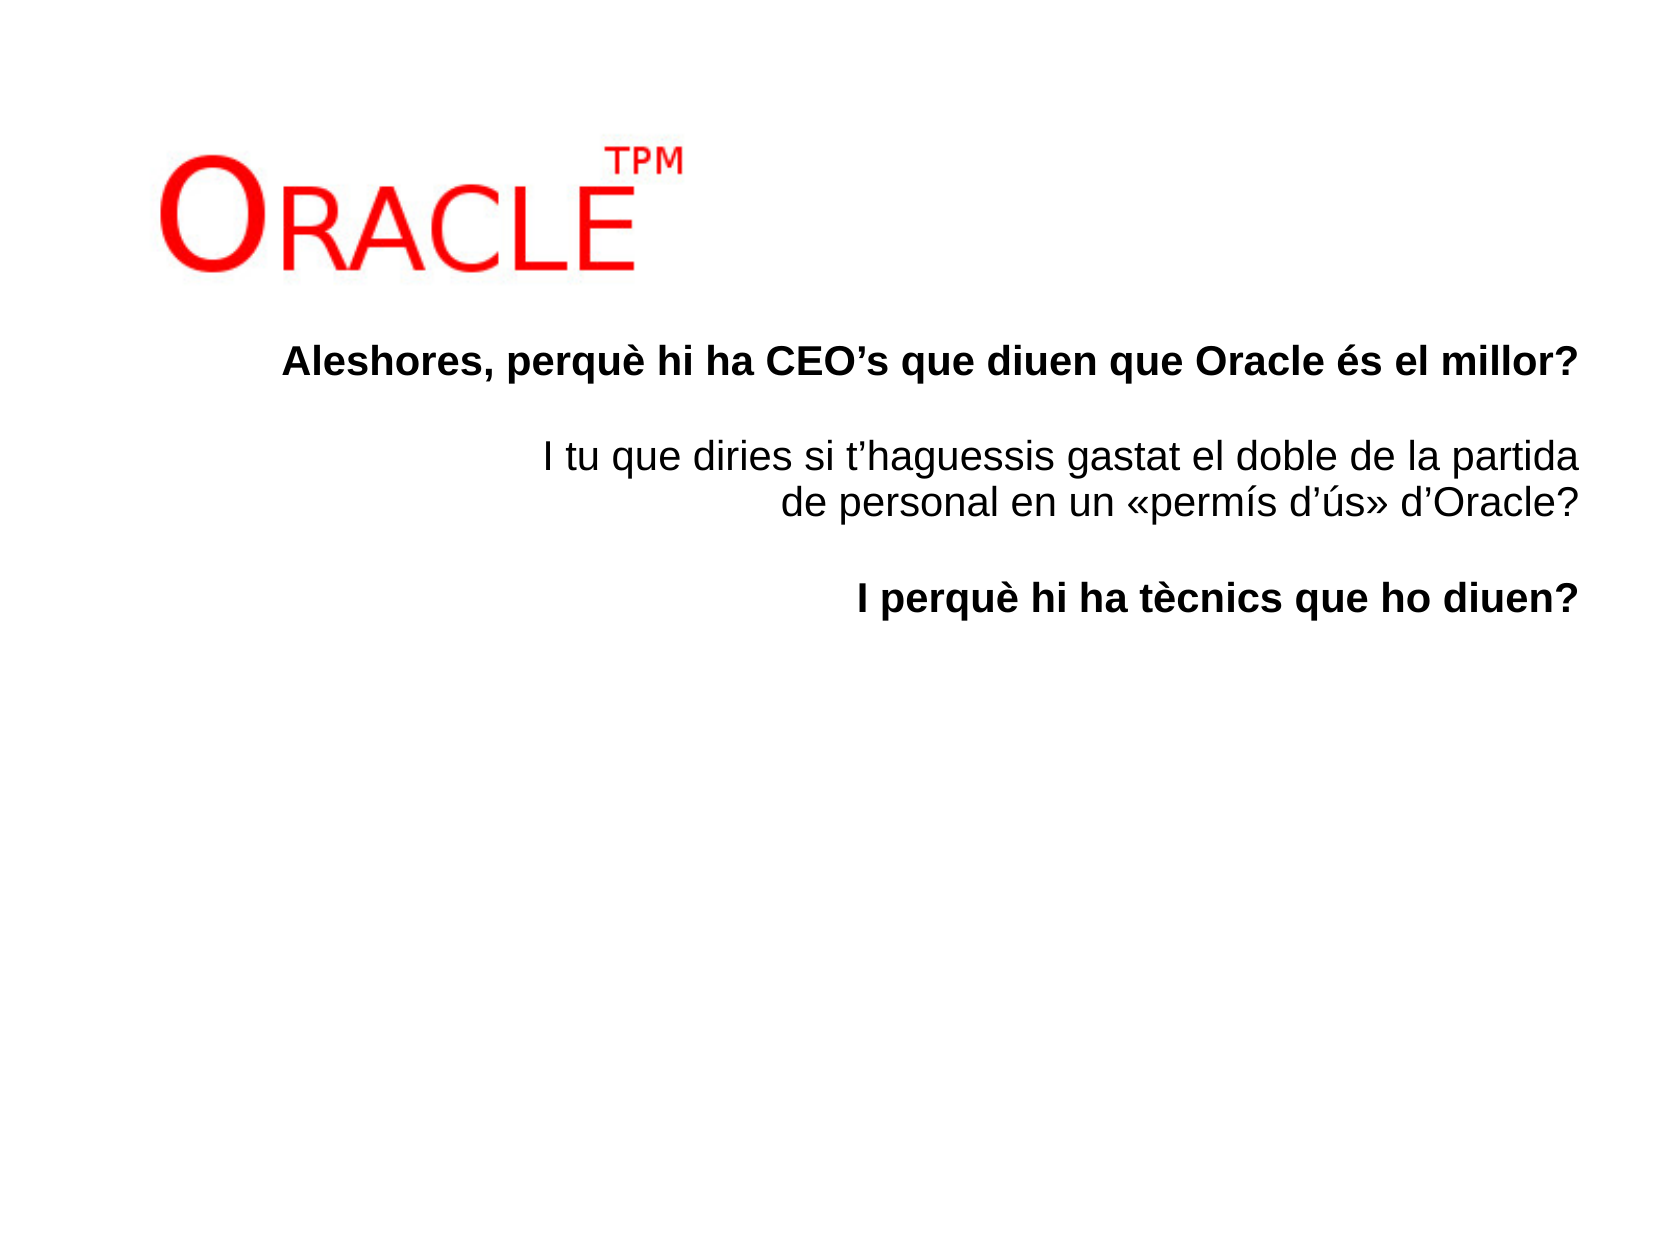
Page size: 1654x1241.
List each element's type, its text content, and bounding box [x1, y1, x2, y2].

picture [134, 118, 697, 300]
text_box Aleshores, perquè hi ha CEO’s que diuen que Oracle és el millor? [118, 330, 1595, 426]
text_box I perquè hi ha tècnics que ho diuen? [118, 566, 1595, 662]
text_box I tu que diries si t’haguessis gastat el doble de la partida de personal en un «permís d’ús» d’Oracle? [484, 425, 1595, 533]
